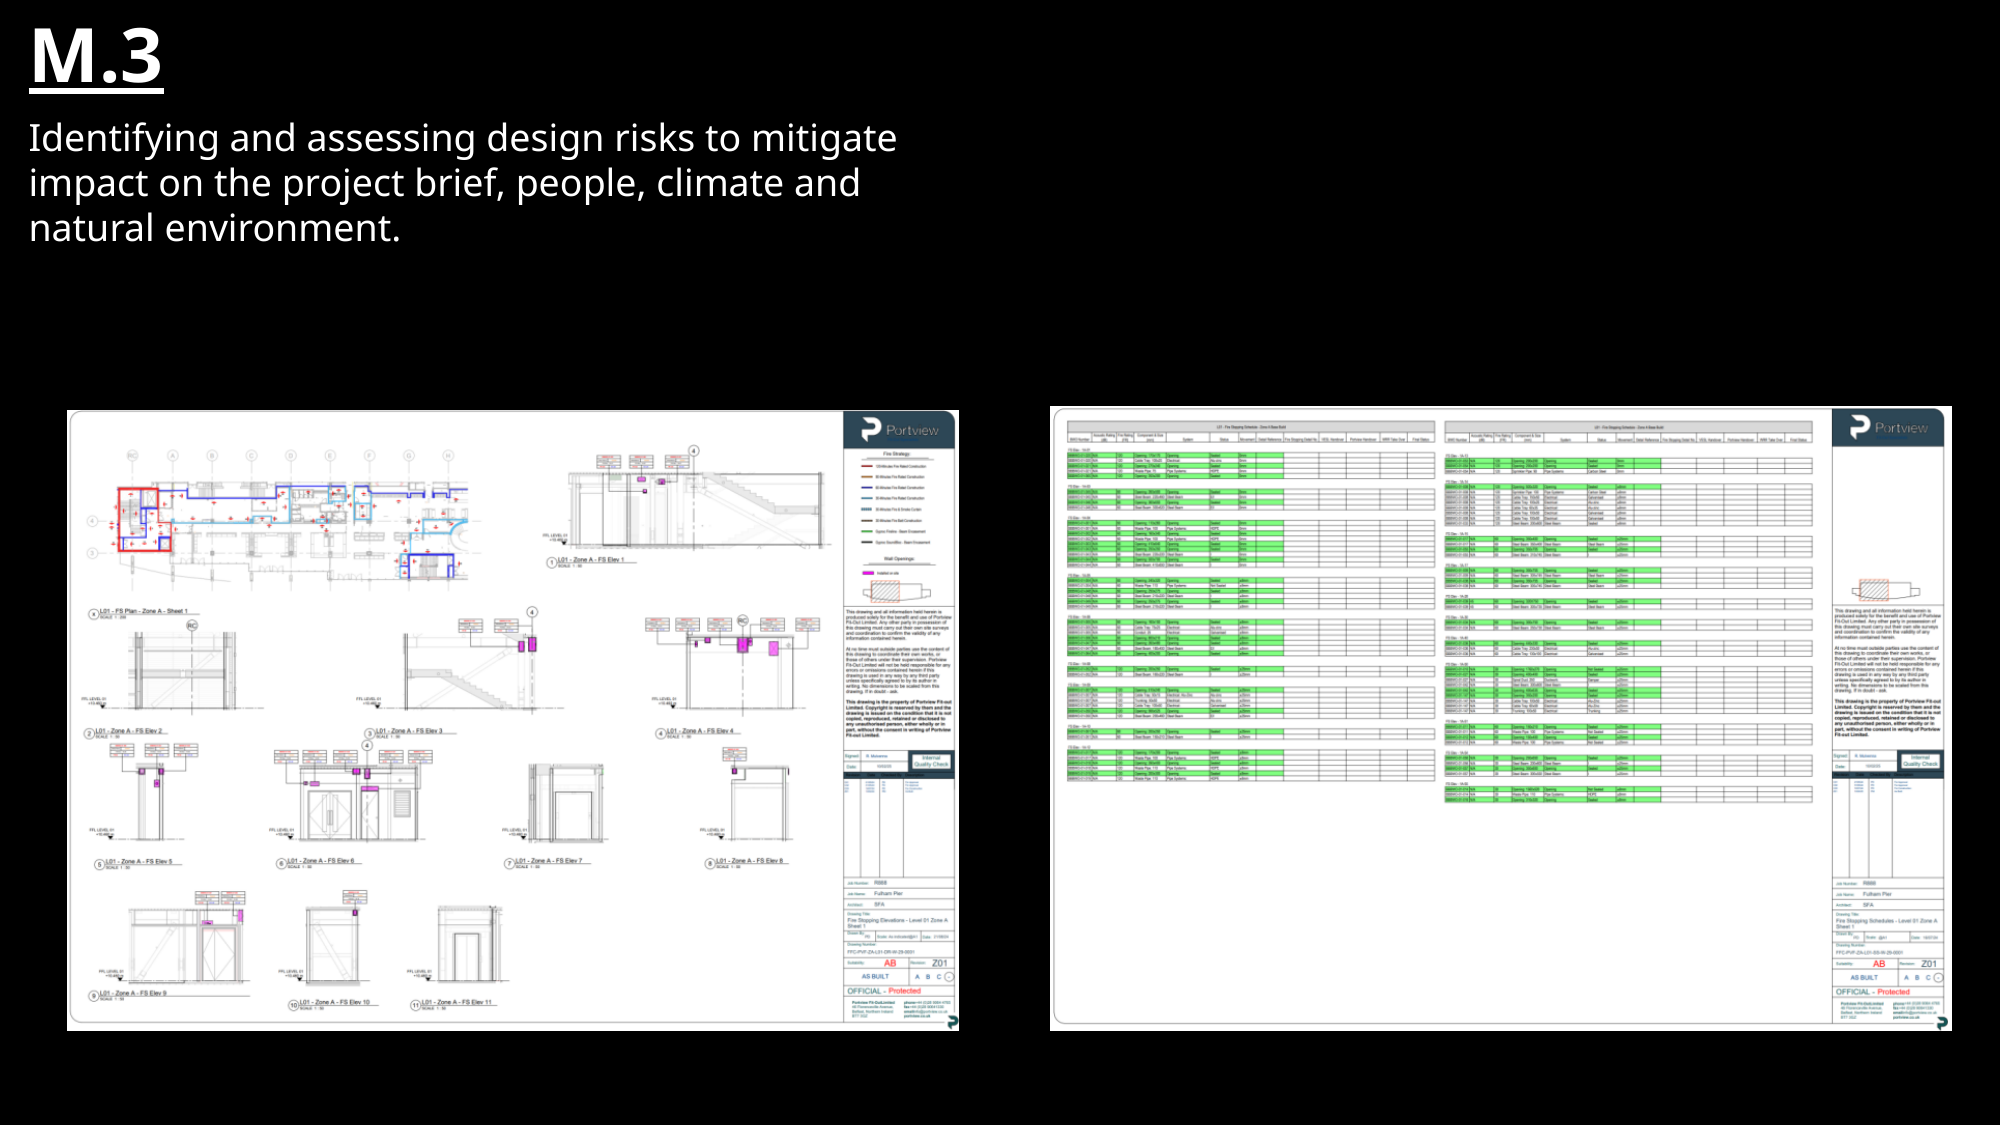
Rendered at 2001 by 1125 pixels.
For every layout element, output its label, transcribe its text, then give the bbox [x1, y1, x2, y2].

picture [67, 411, 959, 1032]
picture [1050, 406, 1952, 1031]
text_box M.3 [13, 0, 203, 106]
text_box Identifying and assessing design risks to mitigate impact on the project brief, people, climate and natural environment. [13, 106, 1013, 213]
